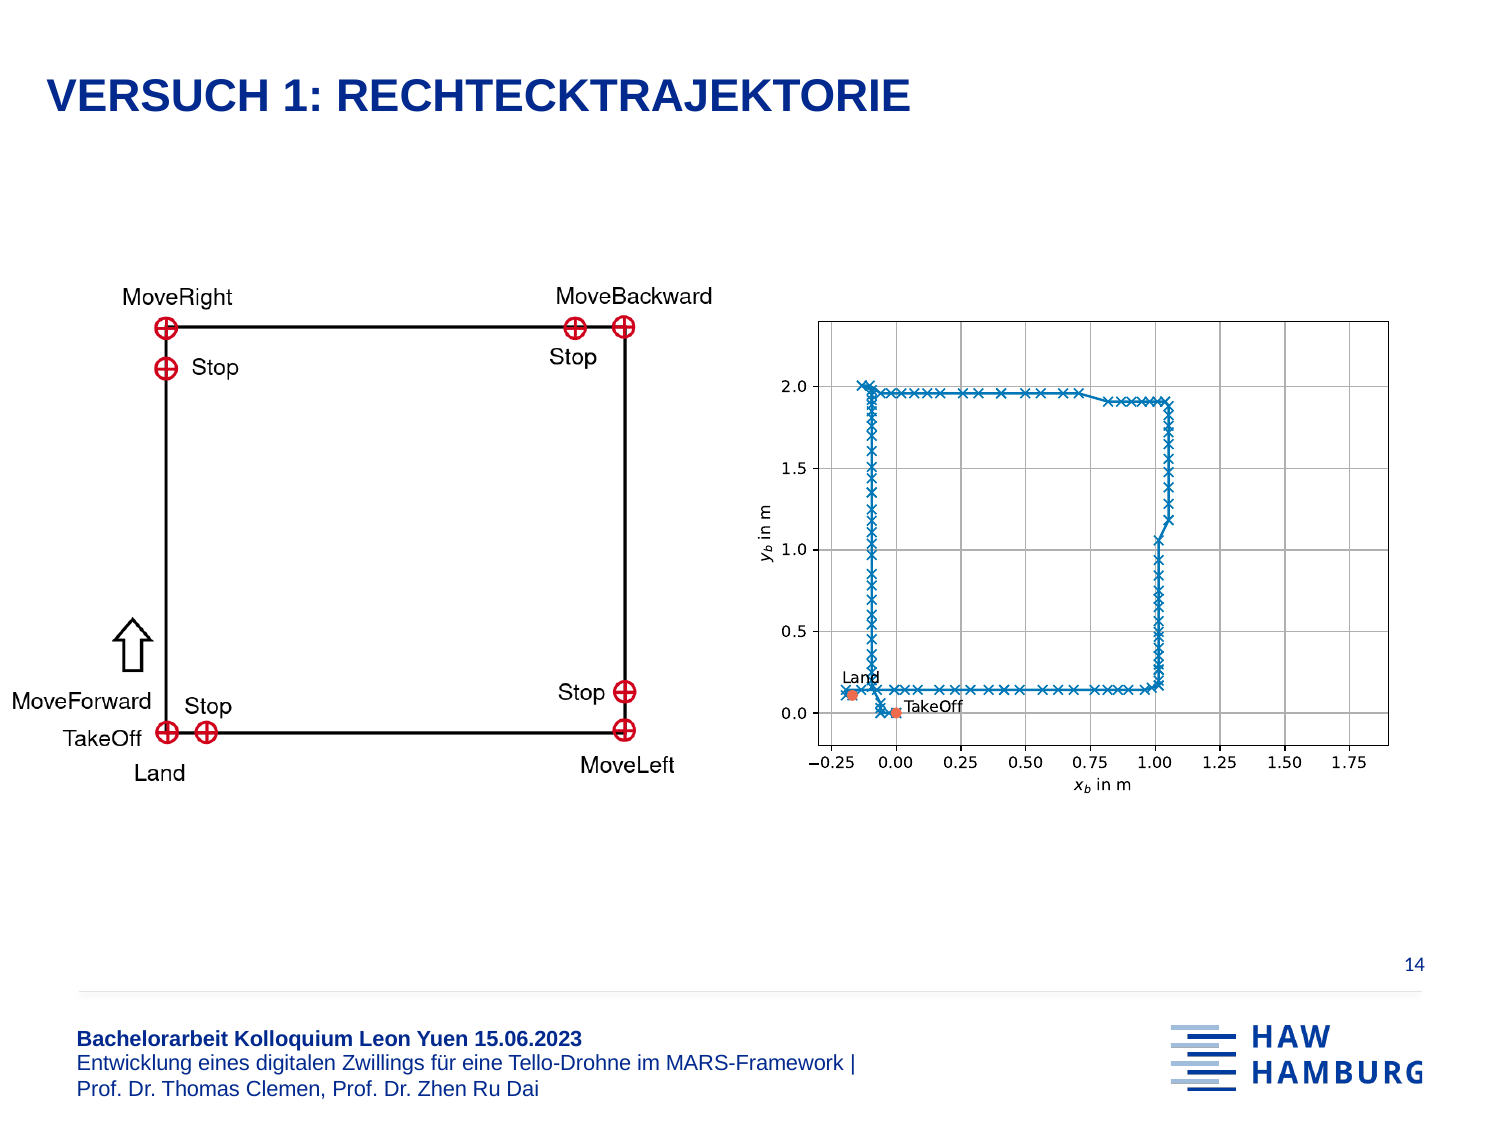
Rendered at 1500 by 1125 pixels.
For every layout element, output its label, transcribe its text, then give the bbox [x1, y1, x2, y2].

picture [0, 266, 724, 797]
title VERSUCH 1: RECHTECKTRAJEKTORIE [46, 27, 1397, 163]
picture [726, 254, 1463, 807]
